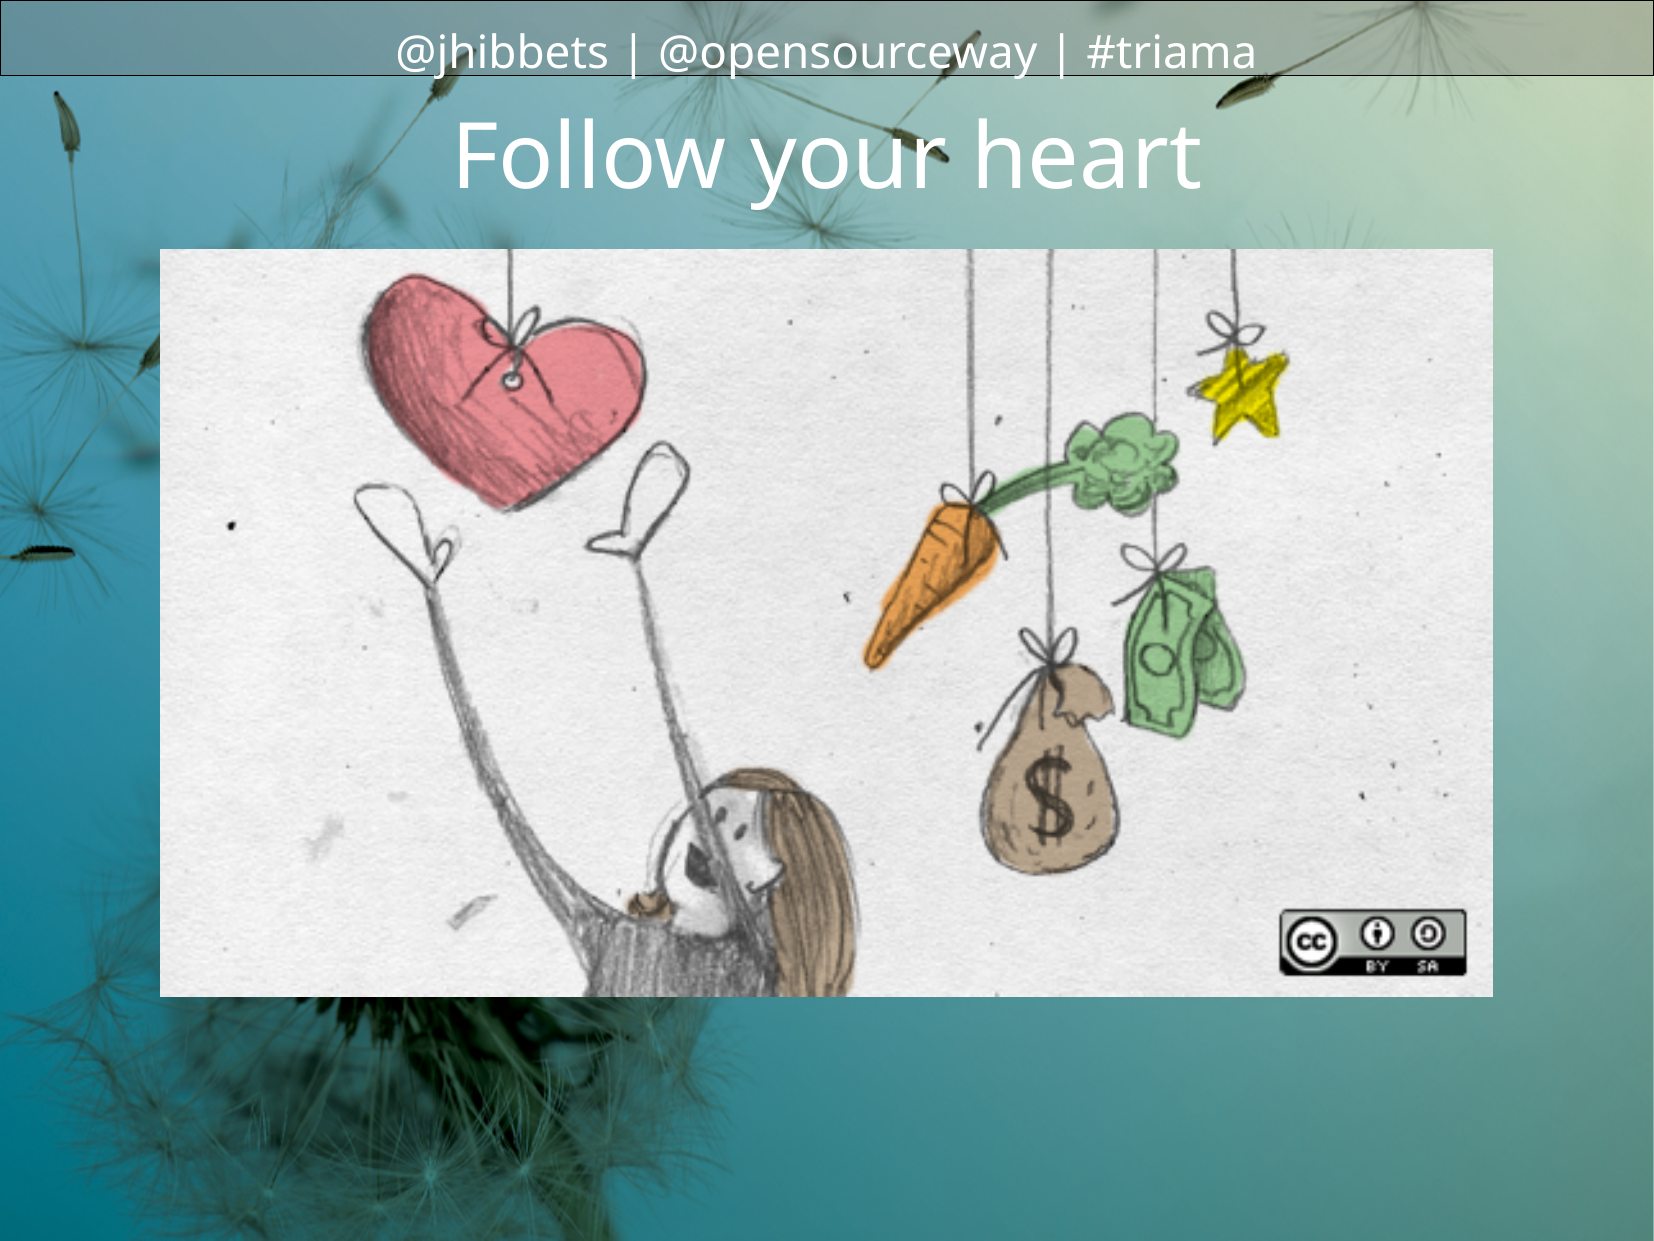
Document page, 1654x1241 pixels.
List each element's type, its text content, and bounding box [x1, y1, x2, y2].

title Follow your heart [82, 49, 1571, 257]
picture [0, 76, 1654, 1241]
